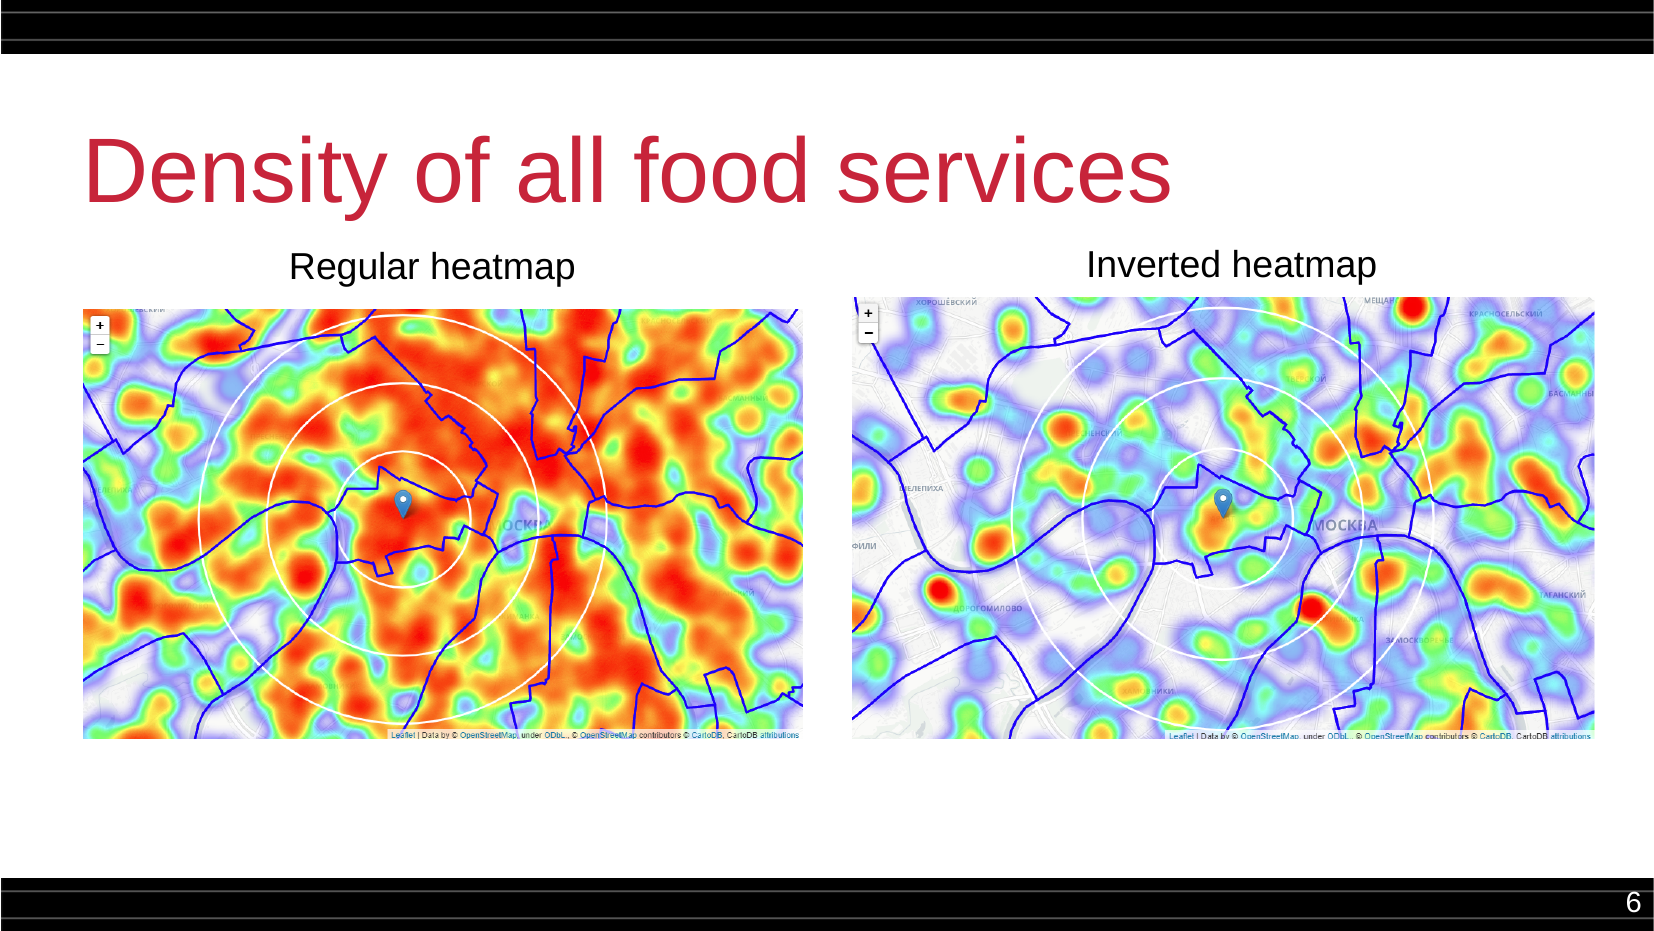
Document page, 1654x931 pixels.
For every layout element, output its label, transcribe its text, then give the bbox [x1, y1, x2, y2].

picture [1, 0, 1654, 54]
picture [1, 878, 1654, 931]
picture [82, 309, 804, 739]
picture [852, 297, 1595, 739]
text_box Regular heatmap [274, 238, 591, 296]
text_box Inverted heatmap [1071, 236, 1418, 298]
title Density of all food services [82, 92, 1571, 249]
